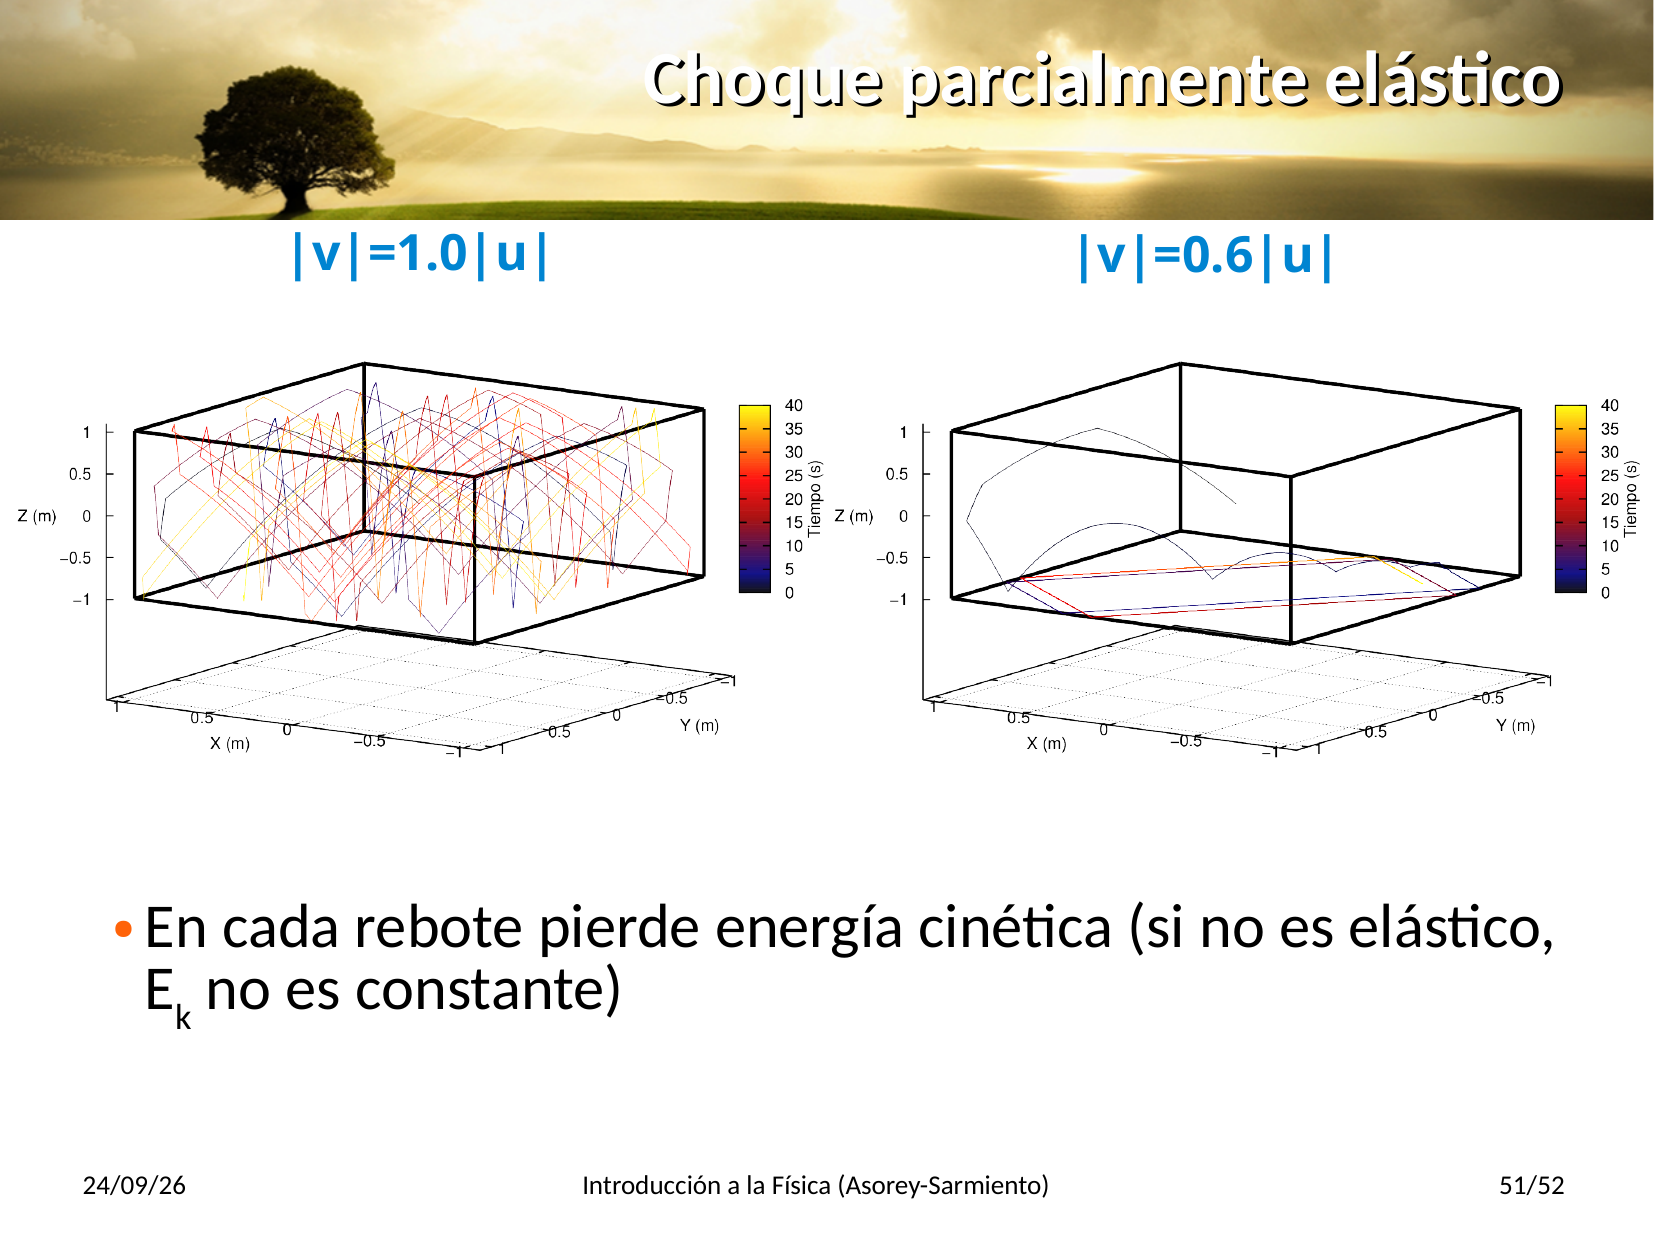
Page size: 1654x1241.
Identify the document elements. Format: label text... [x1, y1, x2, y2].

picture [0, 0, 1654, 220]
text_box |v|=0.6|u| [1055, 211, 1351, 254]
picture [0, 254, 1654, 845]
list En cada rebote pierde energía cinética (si no es elástico, Ek no es constante) [82, 900, 1571, 1140]
text_box |v|=1.0|u| [270, 210, 565, 254]
title Choque parcialmente elástico [75, 19, 1564, 151]
